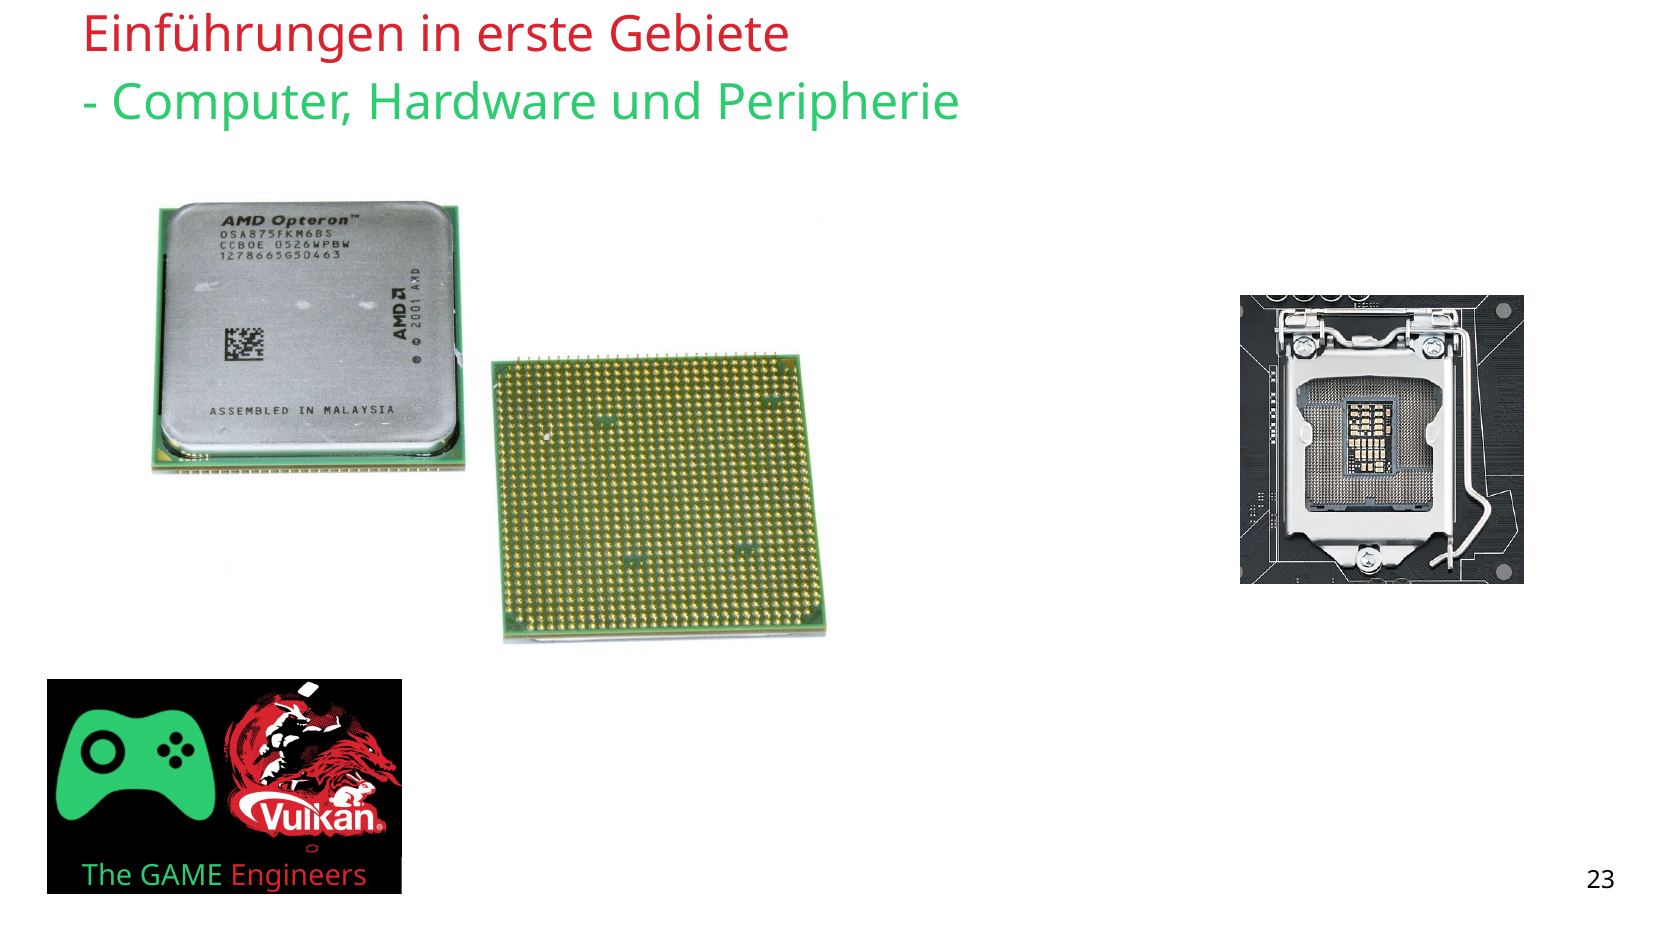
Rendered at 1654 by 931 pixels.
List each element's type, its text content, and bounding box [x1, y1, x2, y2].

picture [94, 189, 863, 650]
picture [1240, 295, 1524, 584]
picture [47, 679, 402, 857]
title Einführungen in erste Gebiete - Computer, Hardware und Peripherie [82, 7, 1571, 125]
